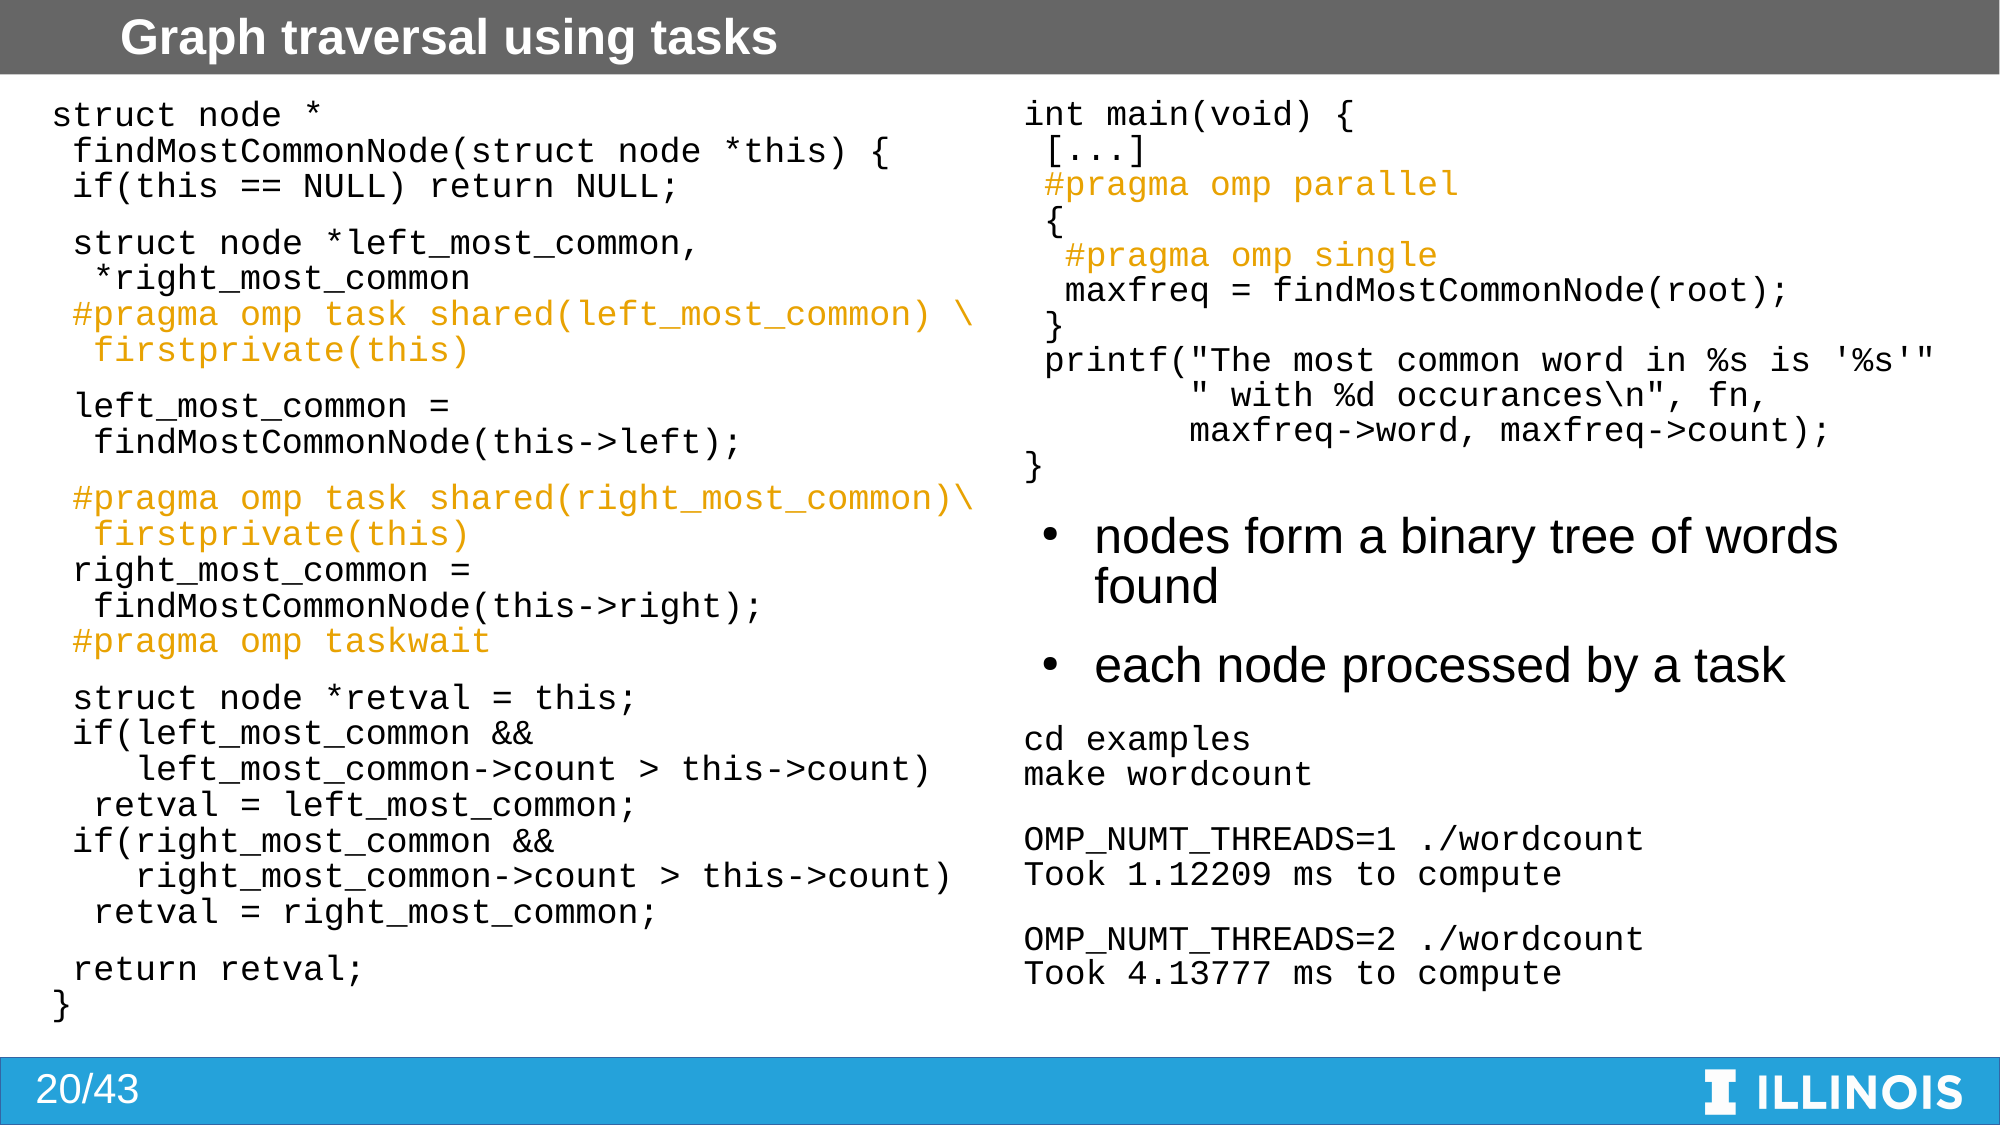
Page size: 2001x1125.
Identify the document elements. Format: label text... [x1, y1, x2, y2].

title Graph traversal using tasks [0, 0, 2000, 75]
list int main(void) { [...] #pragma omp parallel { #pragma omp single maxfreq = findMostCommonNode(root); } printf("The most common word in %s is '%s'" " with %d occurances\n", fn, maxfreq->word, maxfreq->count); } nodes form a binary tree of words found each node processed by a task cd examples make wordcount OMP_NUMT_THREADS=1 ./wordcount Took 1.12209 ms to compute OMP_NUMT_THREADS=2 ./wordcount Took 4.13777 ms to compute [1023, 97, 1950, 1058]
list struct node * findMostCommonNode(struct node *this) { if(this == NULL) return NULL; struct node *left_most_common, *right_most_common #pragma omp task shared(left_most_common) \ firstprivate(this) left_most_common = findMostCommonNode(this->left); #pragma omp task shared(right_most_common)\ firstprivate(this) right_most_common = findMostCommonNode(this->right); #pragma omp taskwait struct node *retval = this; if(left_most_common && left_most_common->count > this->count) retval = left_most_common; if(right_most_common && right_most_common->count > this->count) retval = right_most_common; return retval; } [51, 97, 978, 1058]
picture [1705, 1069, 1962, 1115]
